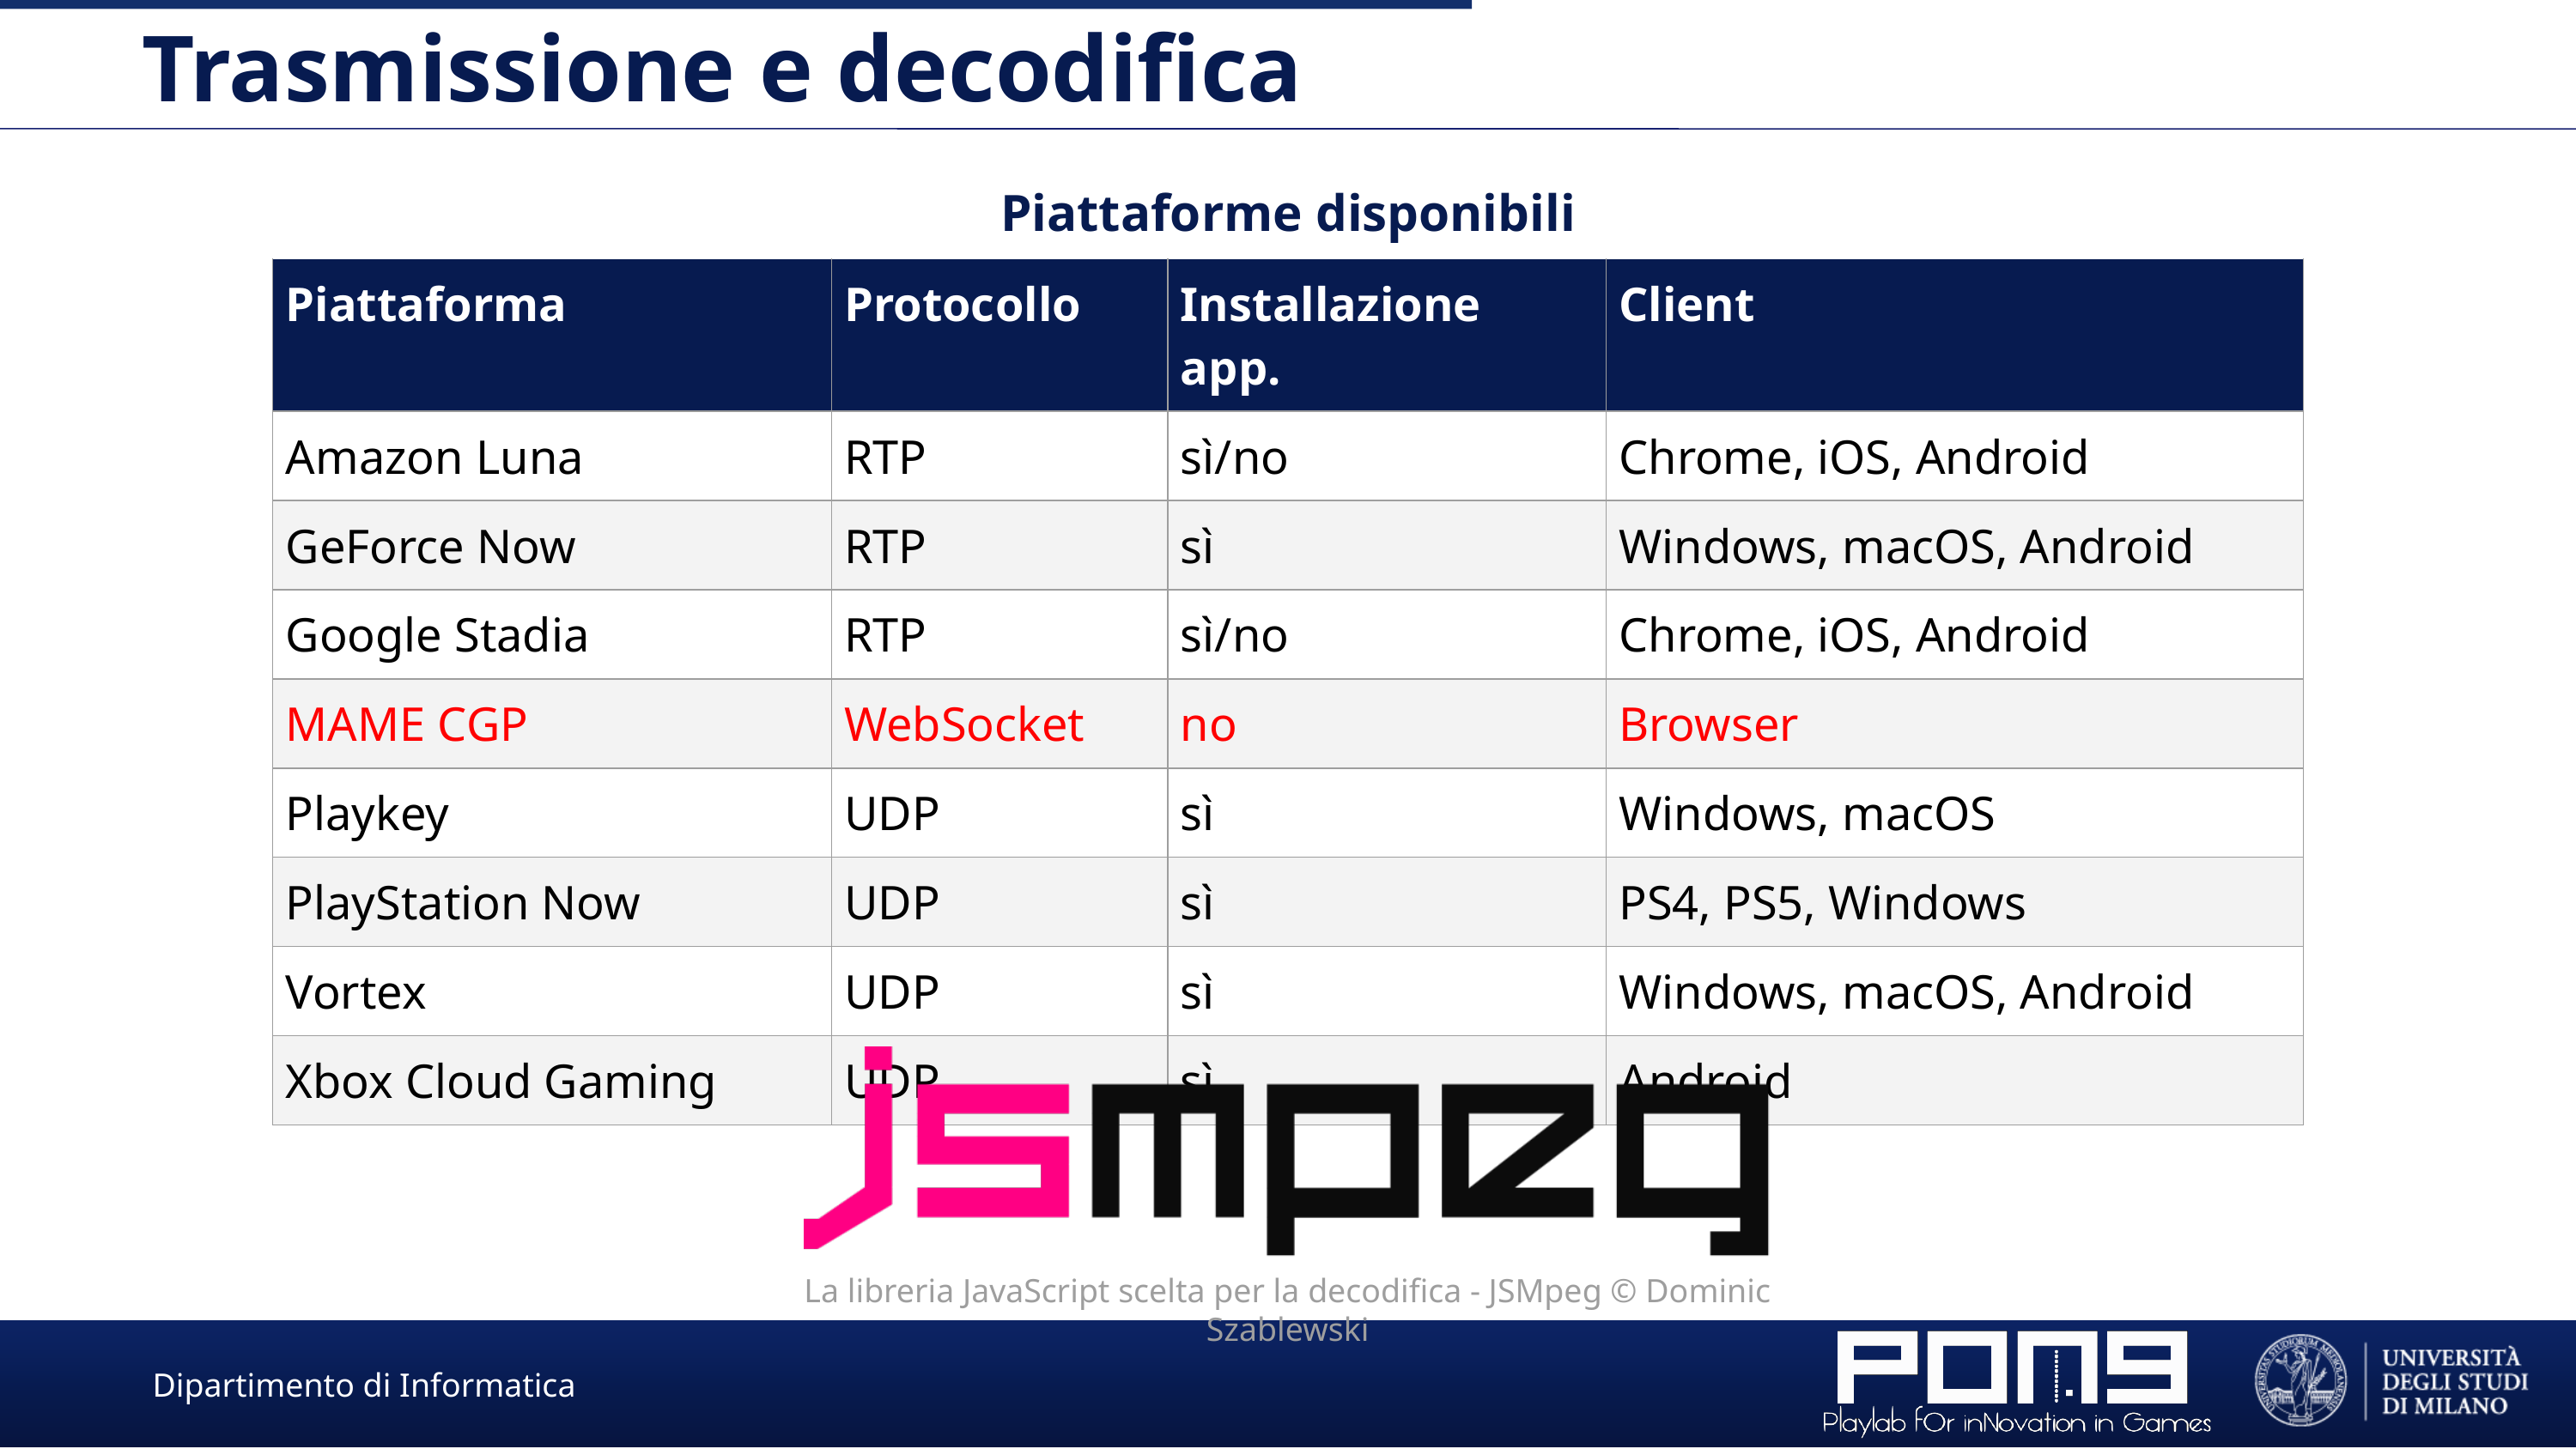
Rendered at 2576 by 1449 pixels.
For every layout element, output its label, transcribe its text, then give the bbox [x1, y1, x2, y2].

picture [0, 1320, 2576, 1447]
table_cell Windows, macOS [1607, 769, 2303, 857]
table_cell sì [1169, 1036, 1606, 1046]
table_cell Windows, macOS, Android [1607, 947, 2303, 1035]
table_cell RTP [832, 501, 1167, 589]
table_cell no [1169, 680, 1606, 767]
table_cell sì [1169, 501, 1606, 589]
table_cell UDP [832, 947, 1167, 1035]
table_cell PS4, PS5, Windows [1607, 858, 2303, 946]
table_cell sì/no [1169, 591, 1606, 678]
table_cell Android [1772, 1076, 1784, 1095]
table_cell sì [1169, 947, 1606, 1035]
table_cell Piattaforma [273, 259, 831, 410]
table_cell UDP [832, 1036, 1167, 1046]
table_cell Installazione app. [1169, 259, 1606, 410]
table_cell Vortex [273, 947, 831, 1035]
text_box La libreria JavaScript scelta per la decodifica - JSMpeg © Dominic Szablewski [726, 1258, 1850, 1361]
table_cell Amazon Luna [273, 412, 831, 500]
table_cell MAME CGP [273, 680, 831, 767]
picture [804, 1046, 1772, 1258]
table_cell Google Stadia [273, 591, 831, 678]
table_cell Android [1607, 1036, 2303, 1125]
table_cell Xbox Cloud Gaming [273, 1036, 831, 1125]
text_box Dipartimento di Informatica [129, 1336, 1245, 1433]
table_cell sì/no [1169, 412, 1606, 500]
table_cell WebSocket [832, 680, 1167, 767]
table_cell UDP [832, 858, 1167, 946]
table_cell Protocollo [832, 259, 1167, 410]
table_cell RTP [832, 591, 1167, 678]
table_cell Chrome, iOS, Android [1607, 412, 2303, 500]
table_cell Client [1607, 259, 2303, 410]
table_cell Chrome, iOS, Android [1607, 591, 2303, 678]
title Trasmissione e decodifica [118, 0, 2308, 124]
table_cell UDP [832, 769, 1167, 857]
table_cell Playkey [273, 769, 831, 857]
table_cell sì [1169, 769, 1606, 857]
table_cell GeForce Now [273, 501, 831, 589]
table_cell Windows, macOS, Android [1607, 501, 2303, 589]
text_box [0, 0, 1473, 9]
table_header Piattaforme disponibili [273, 166, 2303, 258]
table_cell PlayStation Now [273, 858, 831, 946]
table_cell Browser [1607, 680, 2303, 767]
table_cell RTP [832, 412, 1167, 500]
table_cell sì [1169, 858, 1606, 946]
